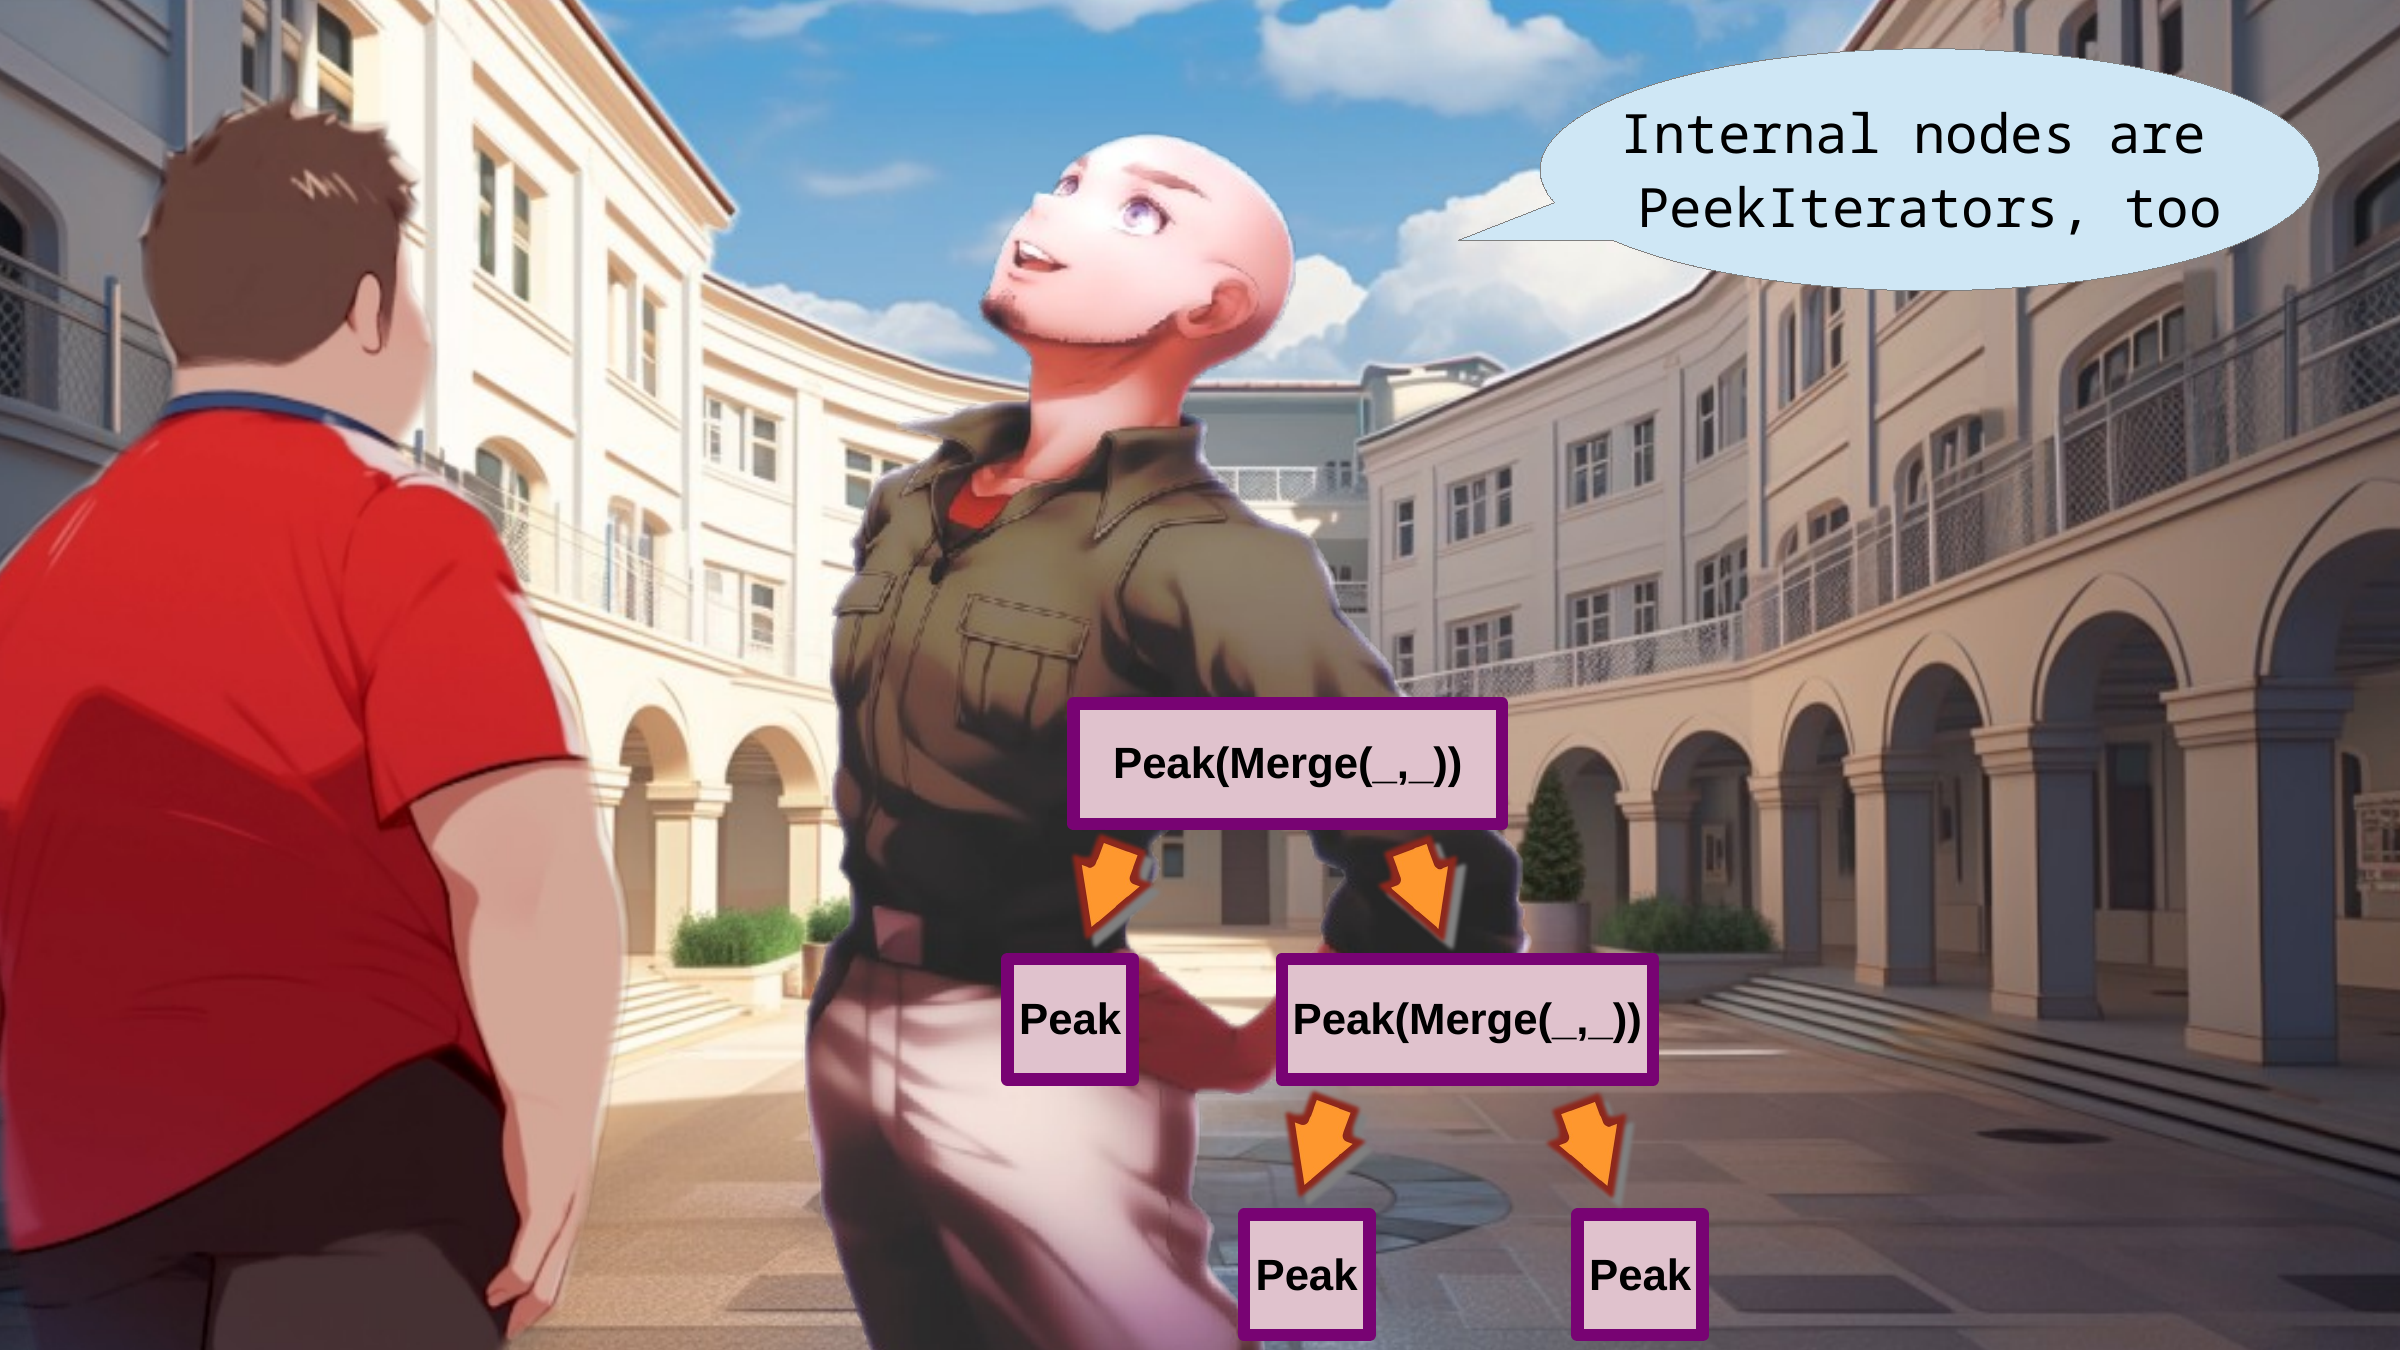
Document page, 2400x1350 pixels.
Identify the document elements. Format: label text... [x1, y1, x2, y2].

text_box [1562, 1103, 1616, 1183]
text_box [1394, 845, 1447, 926]
text_box Internal nodes are PeekIterators, too [1816, 48, 2320, 291]
text_box [1082, 844, 1137, 924]
text_box Peak(Merge(_,_)) [1281, 959, 1653, 1080]
picture [0, 0, 2400, 1350]
text_box Peak(Merge(_,_)) [1073, 703, 1503, 825]
text_box Peak [1577, 1214, 1703, 1336]
text_box [1295, 1102, 1349, 1182]
text_box Peak [1007, 959, 1133, 1080]
text_box Peak [1244, 1214, 1370, 1336]
